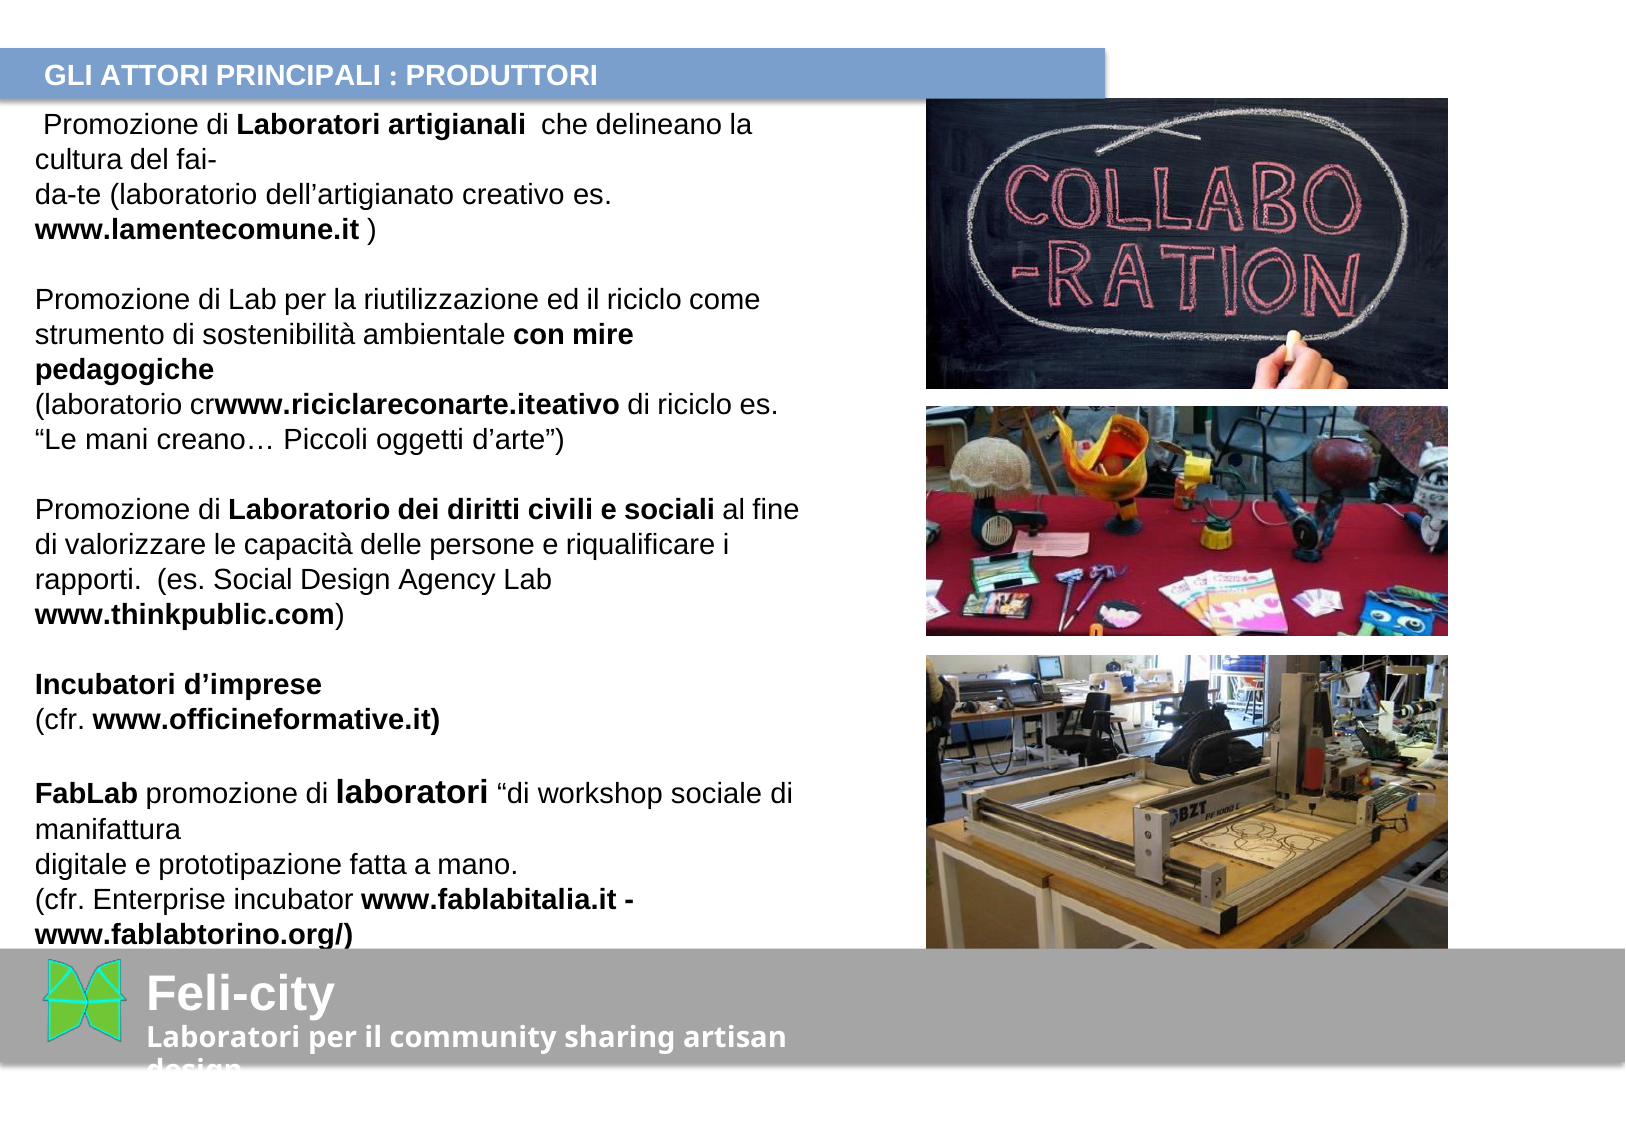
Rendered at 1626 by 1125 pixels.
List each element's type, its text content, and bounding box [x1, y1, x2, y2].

text_box [0, 43, 1448, 389]
text_box [926, 406, 1448, 636]
text_box Feli-city Laboratori per il community sharing artisan design [143, 962, 809, 1087]
text_box GLI ATTORI PRINCIPALI : PRODUTTORI [27, 48, 612, 99]
text_box [0, 655, 1625, 1074]
text_box IPromozione di Laboratori artigianali che delineano la cultura del fai- da-te (laboratorio dell’artigianato creativo es. www.lamentecomune.it ) Promozione di Lab per la riutilizzazione ed il riciclo come strumento di sostenibilità ambientale con mire pedagogiche (laboratorio crwww.riciclareconarte.iteativo di riciclo es. “Le mani creano… Piccoli oggetti d’arte”) Promozione di Laboratorio dei diritti civili e sociali al fine di valorizzare le capacità delle persone e riqualificare i rapporti. (es. Social Design Agency Lab www.thinkpublic.com) Incubatori d’imprese (cfr. www.officineformative.it) FabLab promozione di laboratori “di workshop sociale di manifattura digitale e prototipazione fatta a mano. (cfr. Enterprise incubator www.fablabitalia.it - www.fablabtorino.org/) [32, 105, 801, 945]
